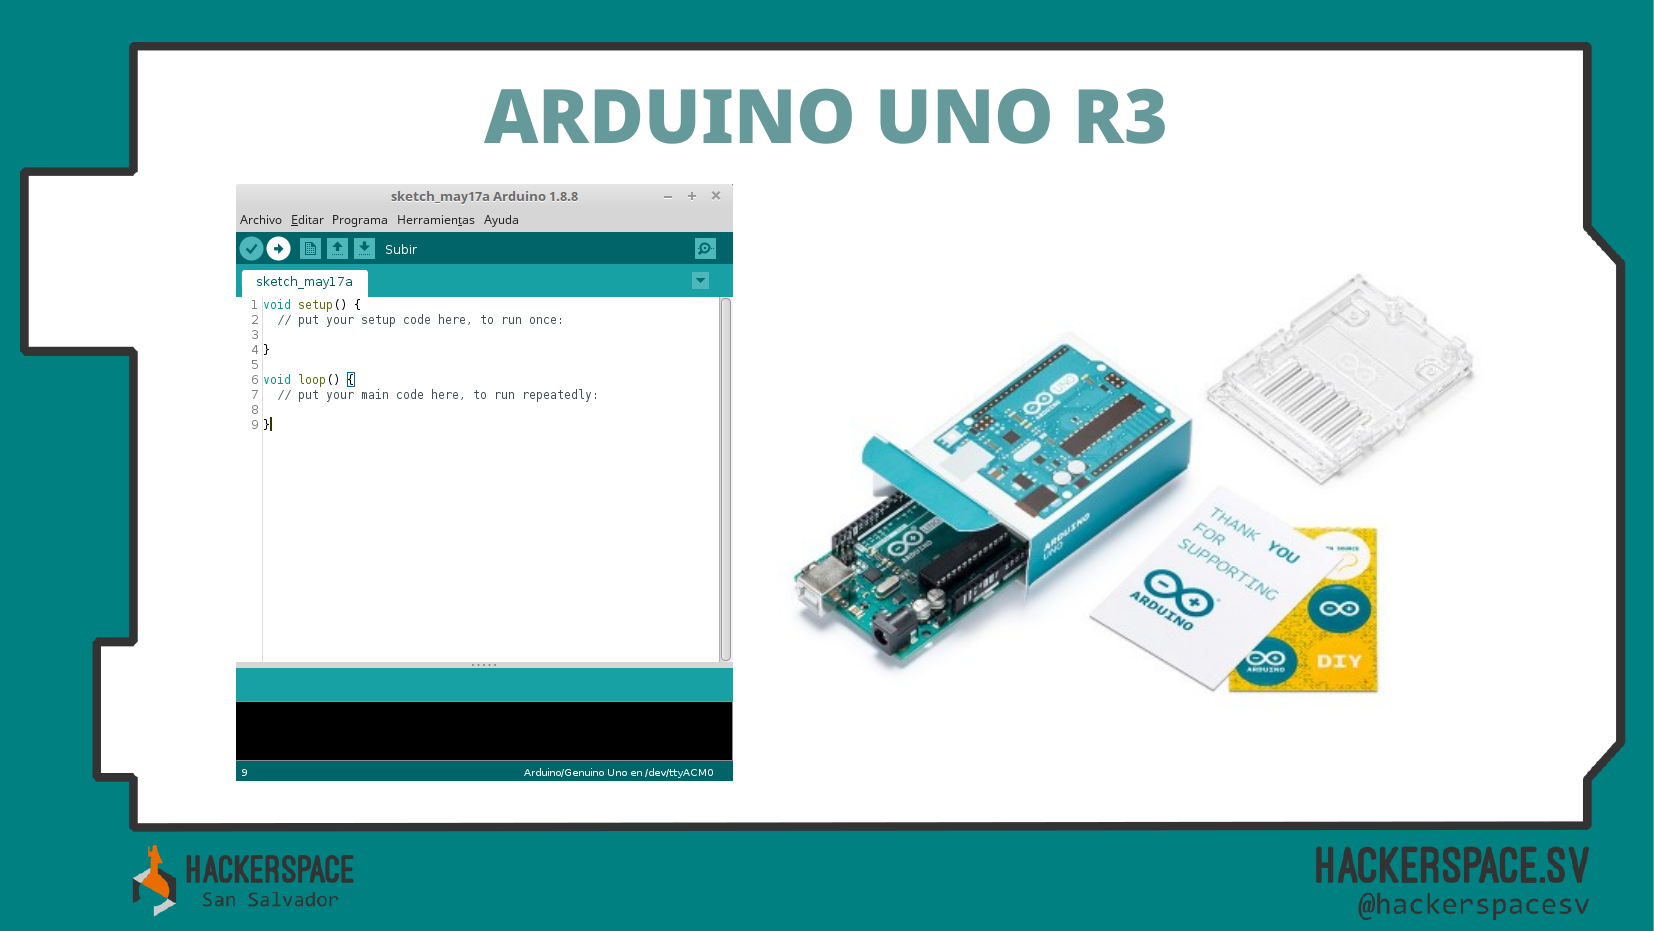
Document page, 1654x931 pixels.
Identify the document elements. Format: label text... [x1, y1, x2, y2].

picture [0, 0, 1654, 931]
title ARDUINO UNO R3 [82, 37, 1571, 193]
